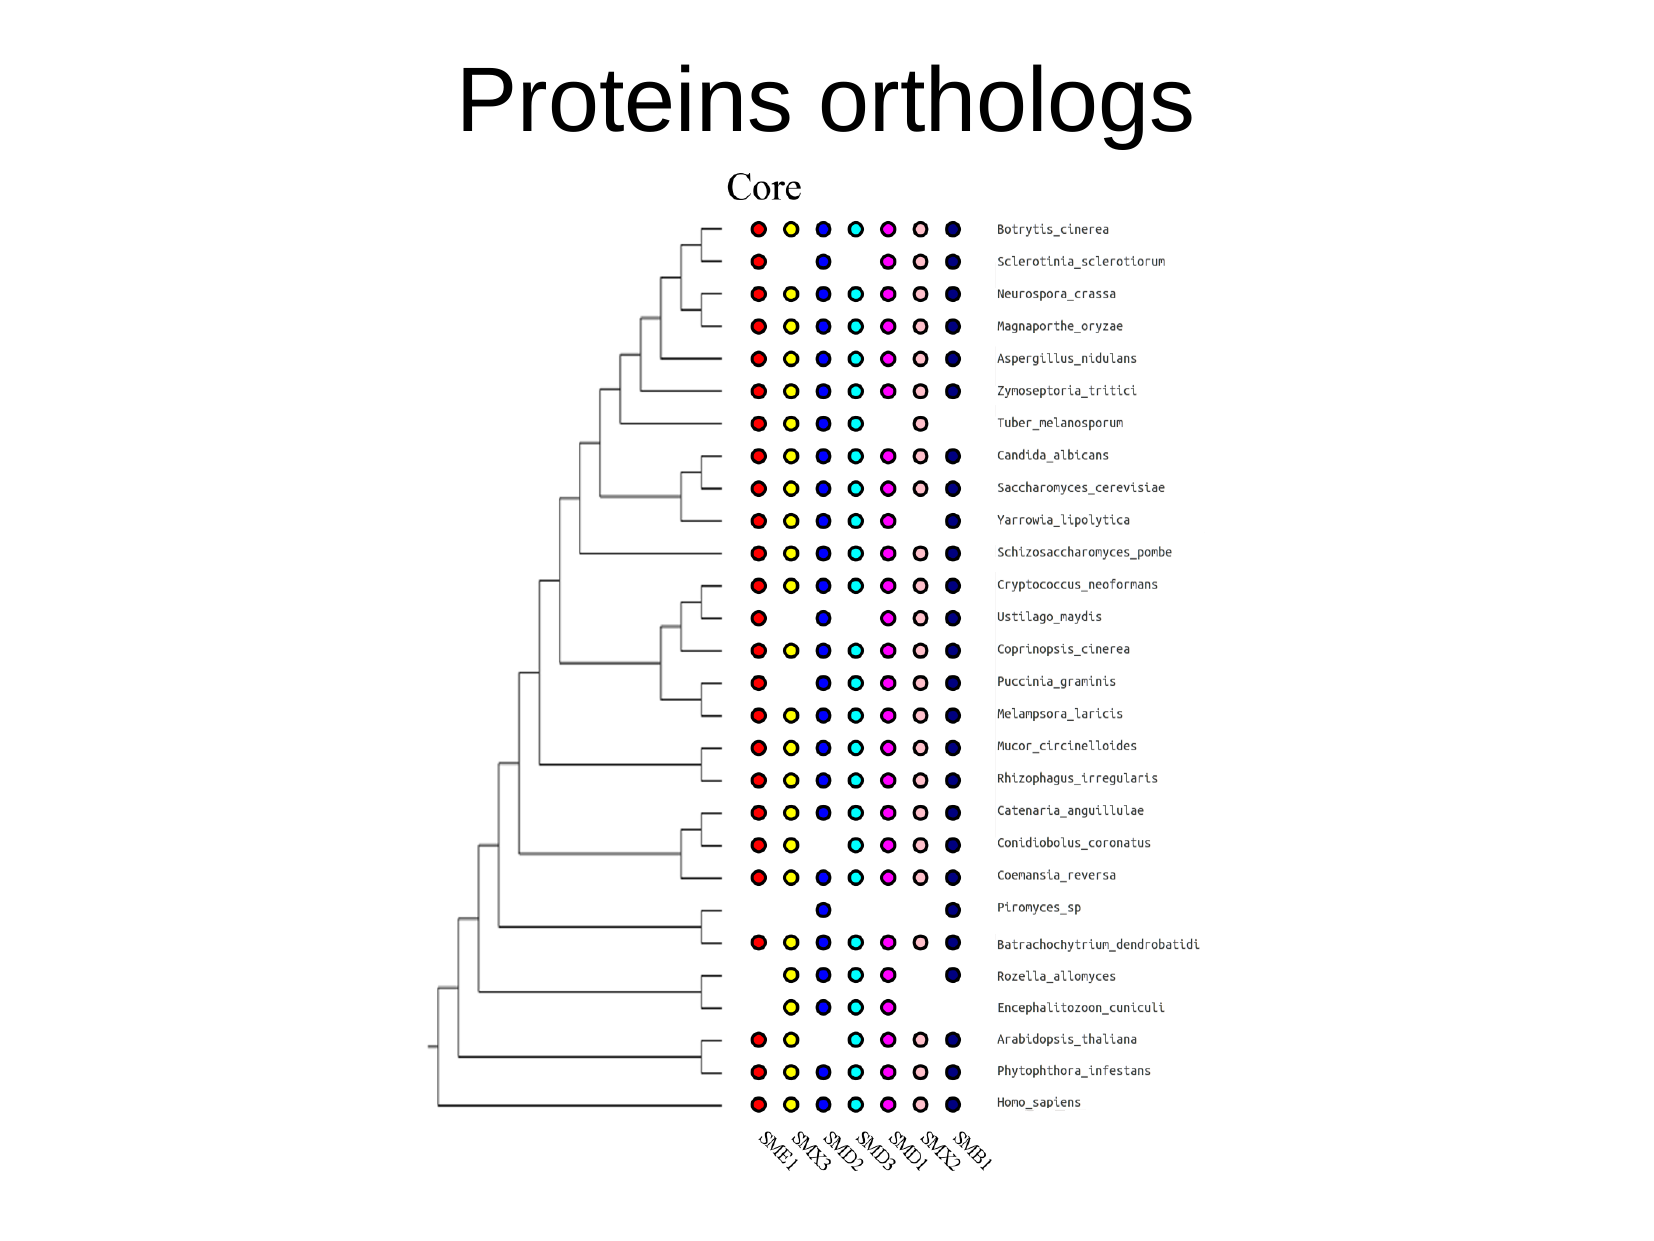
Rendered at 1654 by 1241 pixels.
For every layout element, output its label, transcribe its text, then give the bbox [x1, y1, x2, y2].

title Proteins orthologs [82, 48, 1571, 152]
picture [420, 164, 1213, 1230]
